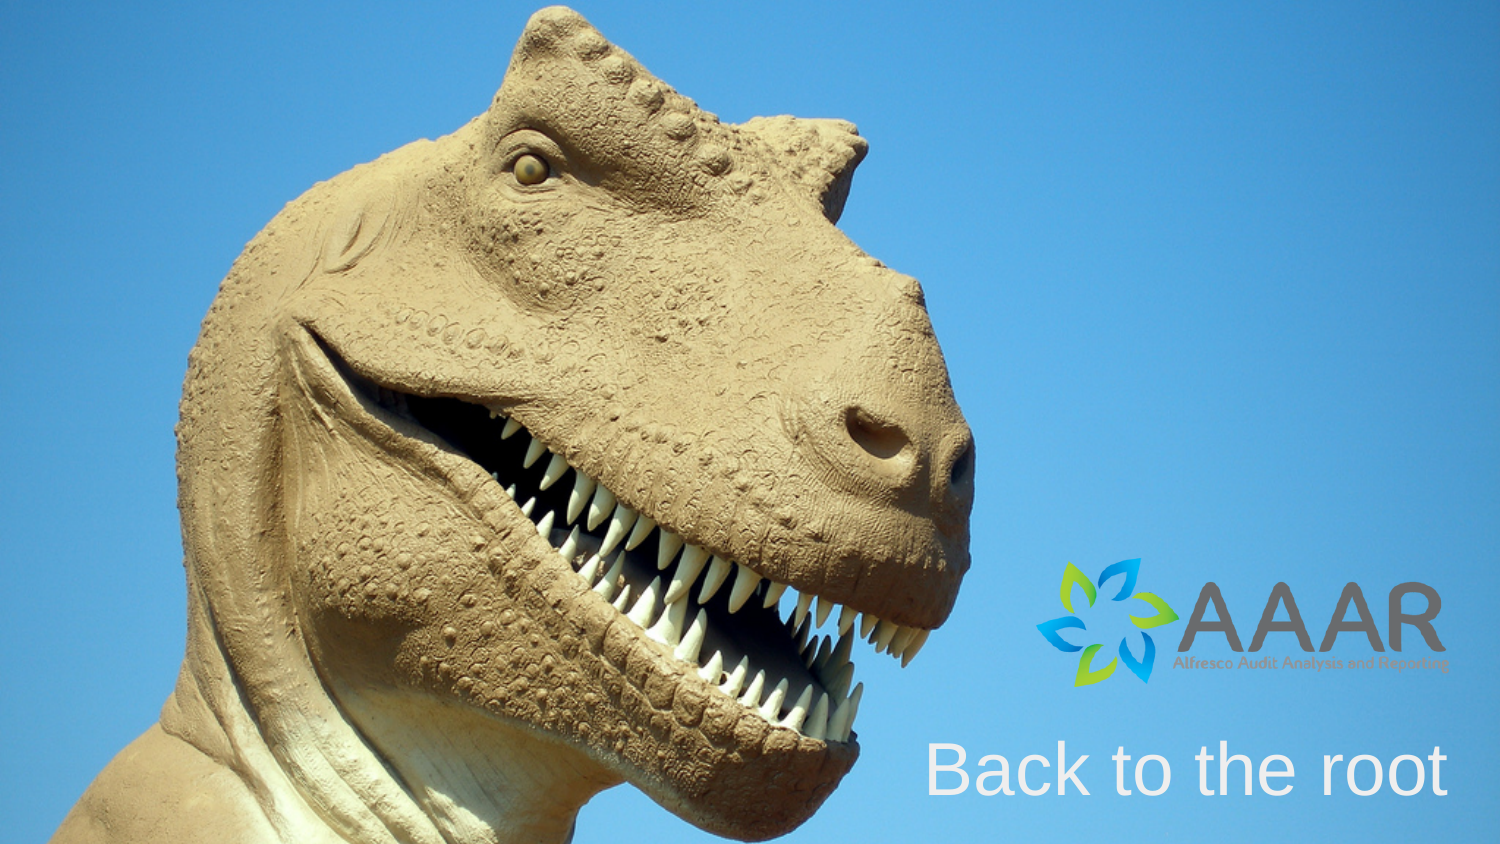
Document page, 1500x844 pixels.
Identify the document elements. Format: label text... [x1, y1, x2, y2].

picture [0, 0, 1500, 844]
title Back to the root [900, 702, 1473, 826]
